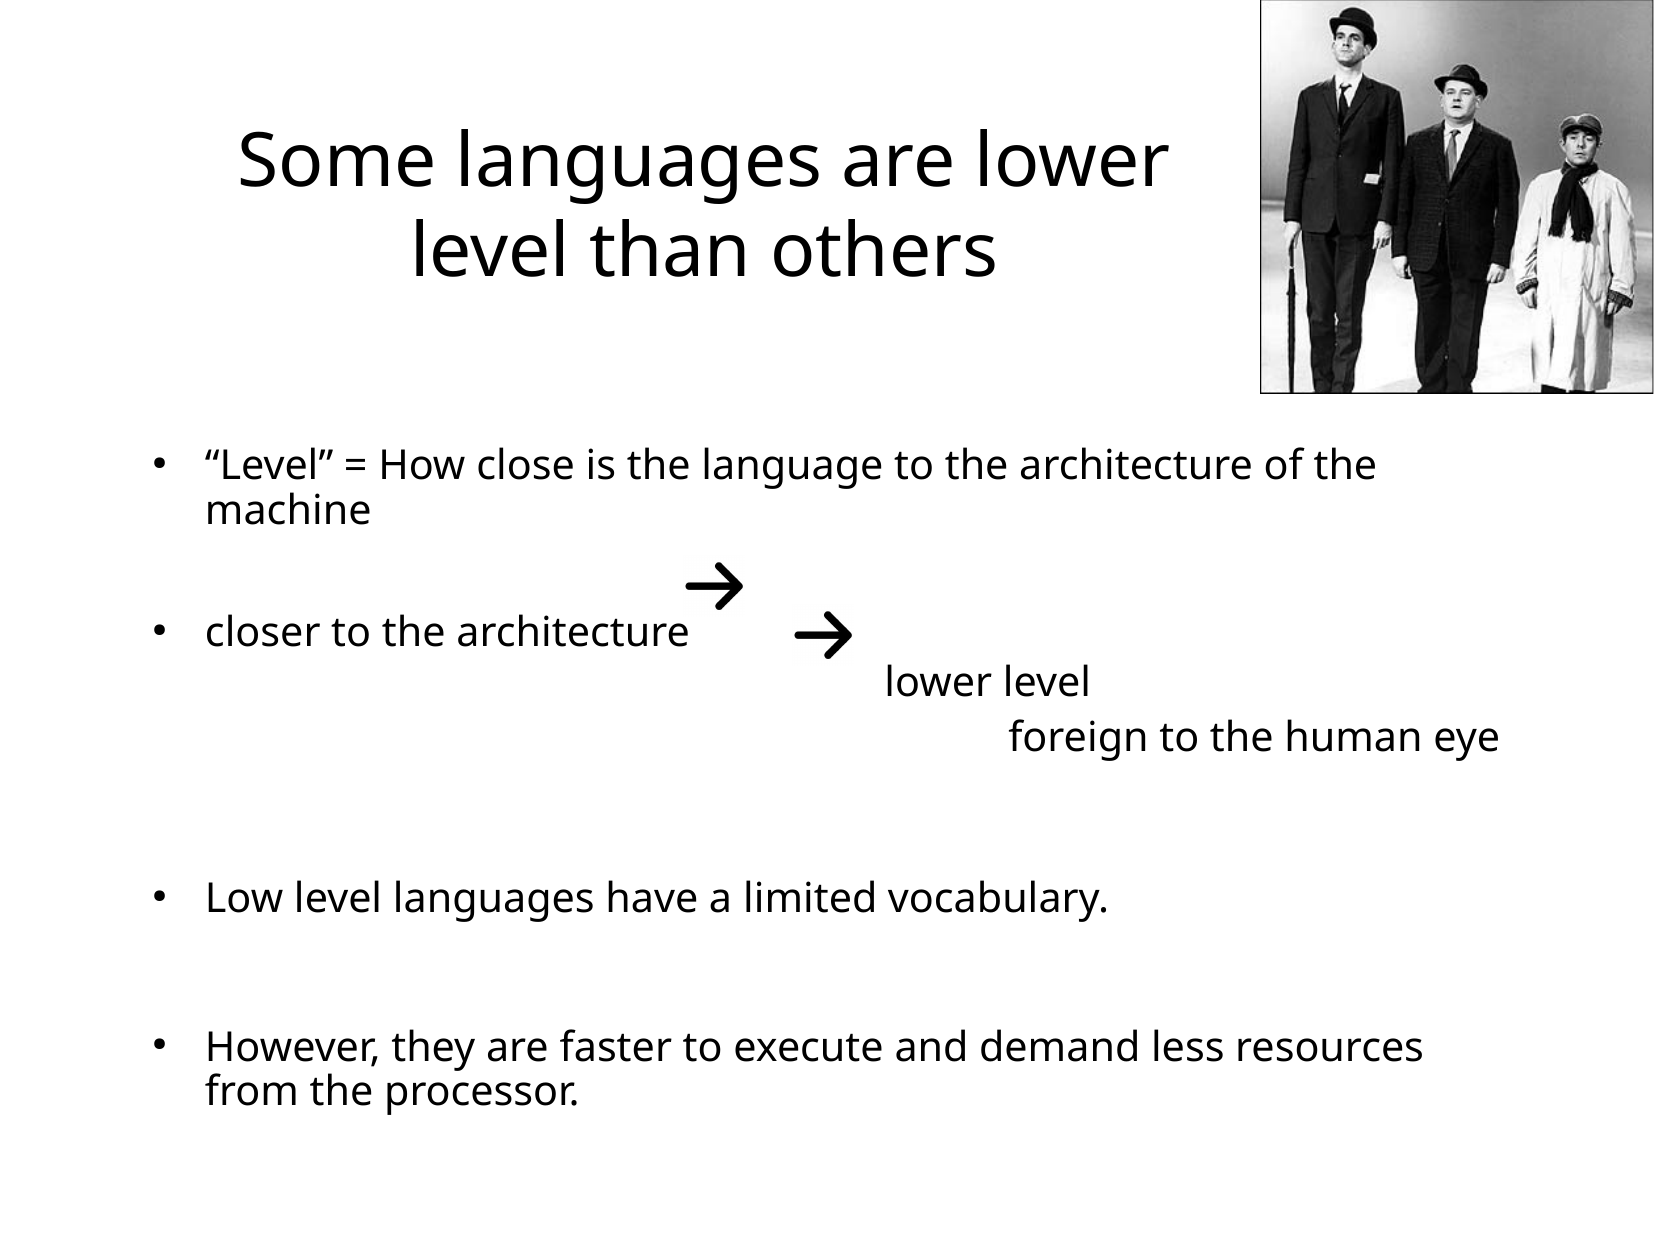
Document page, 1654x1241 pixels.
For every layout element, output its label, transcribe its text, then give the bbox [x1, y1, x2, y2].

title Some languages are lower level than others [88, 71, 1260, 332]
picture [792, 604, 854, 666]
list “Level” = How close is the language to the architecture of the machine closer to the architecture lower level foreign to the human eye Low level languages have a limited vocabulary. However, they are faster to execute and demand less resources from the processor. [120, 436, 1526, 1135]
picture [683, 555, 745, 617]
picture [1260, 0, 1654, 394]
